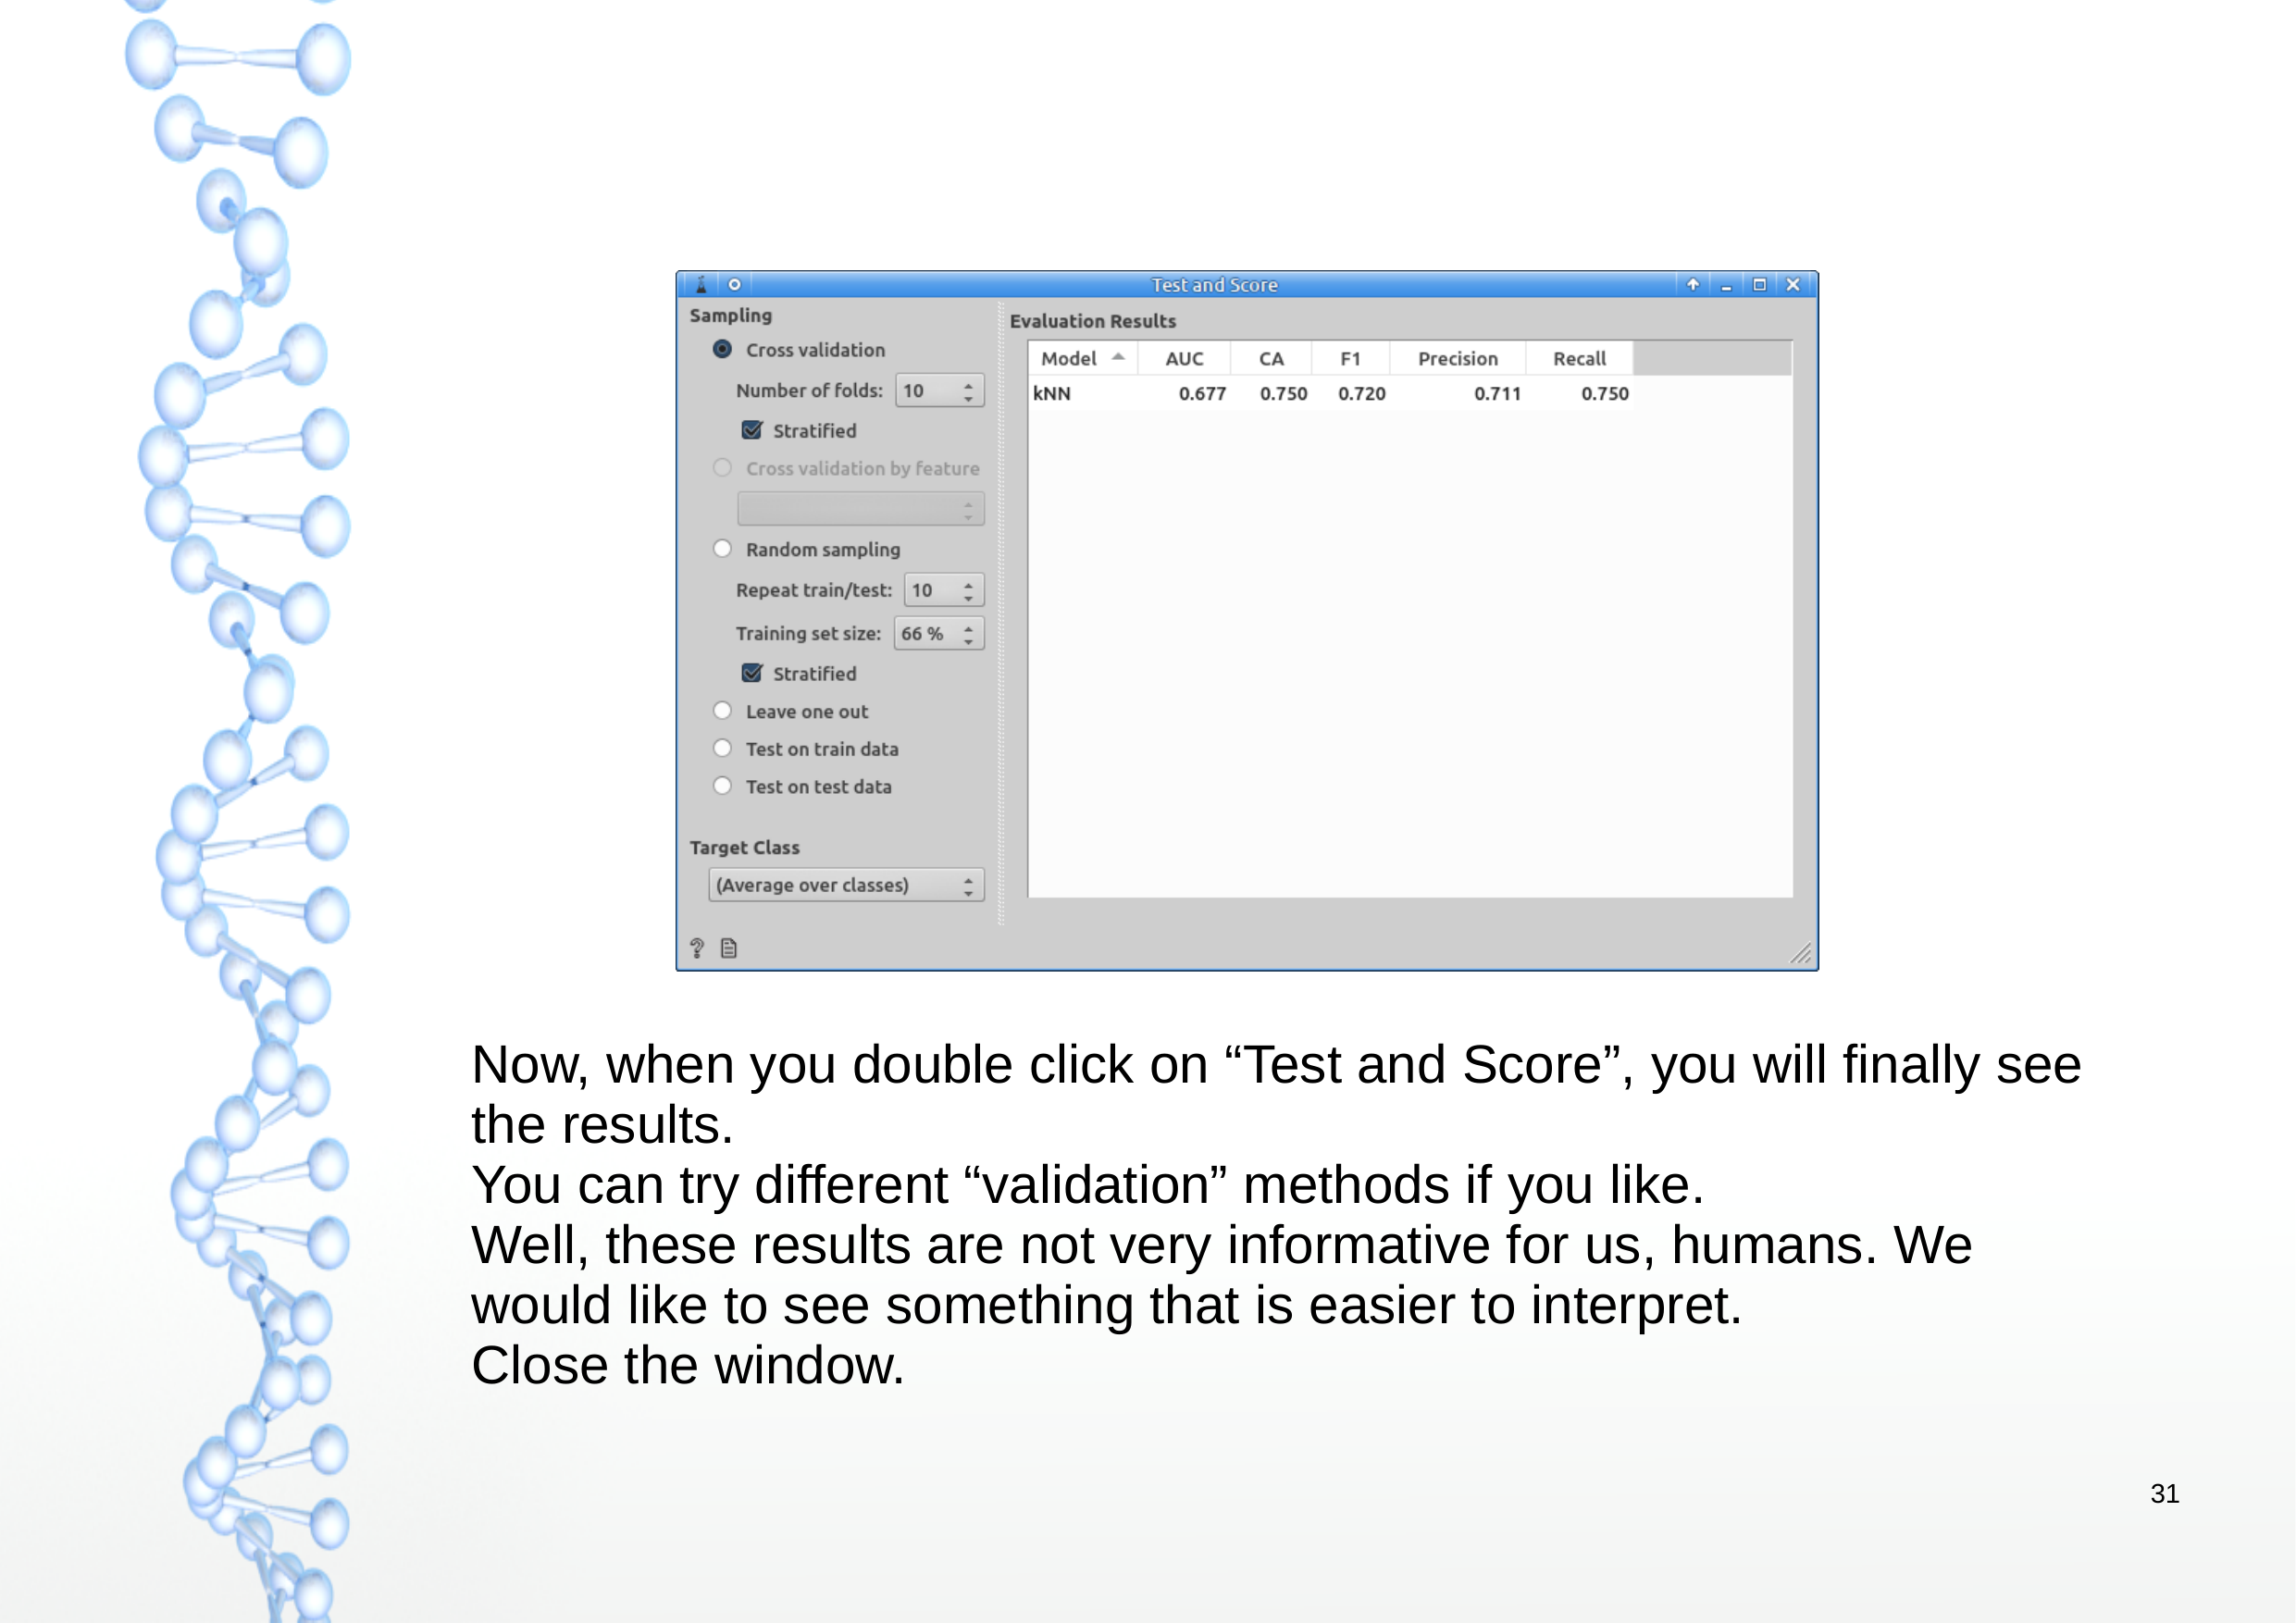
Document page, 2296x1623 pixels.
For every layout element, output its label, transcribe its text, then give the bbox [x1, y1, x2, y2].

text_box Now, when you double click on “Test and Score”, you will finally see the results. You can try different “validation” methods if you like. Well, these results are not very informative for us, humans. We would like to see something that is easier to interpret. Close the window. [458, 1027, 2139, 1402]
picture [0, 0, 2296, 1623]
